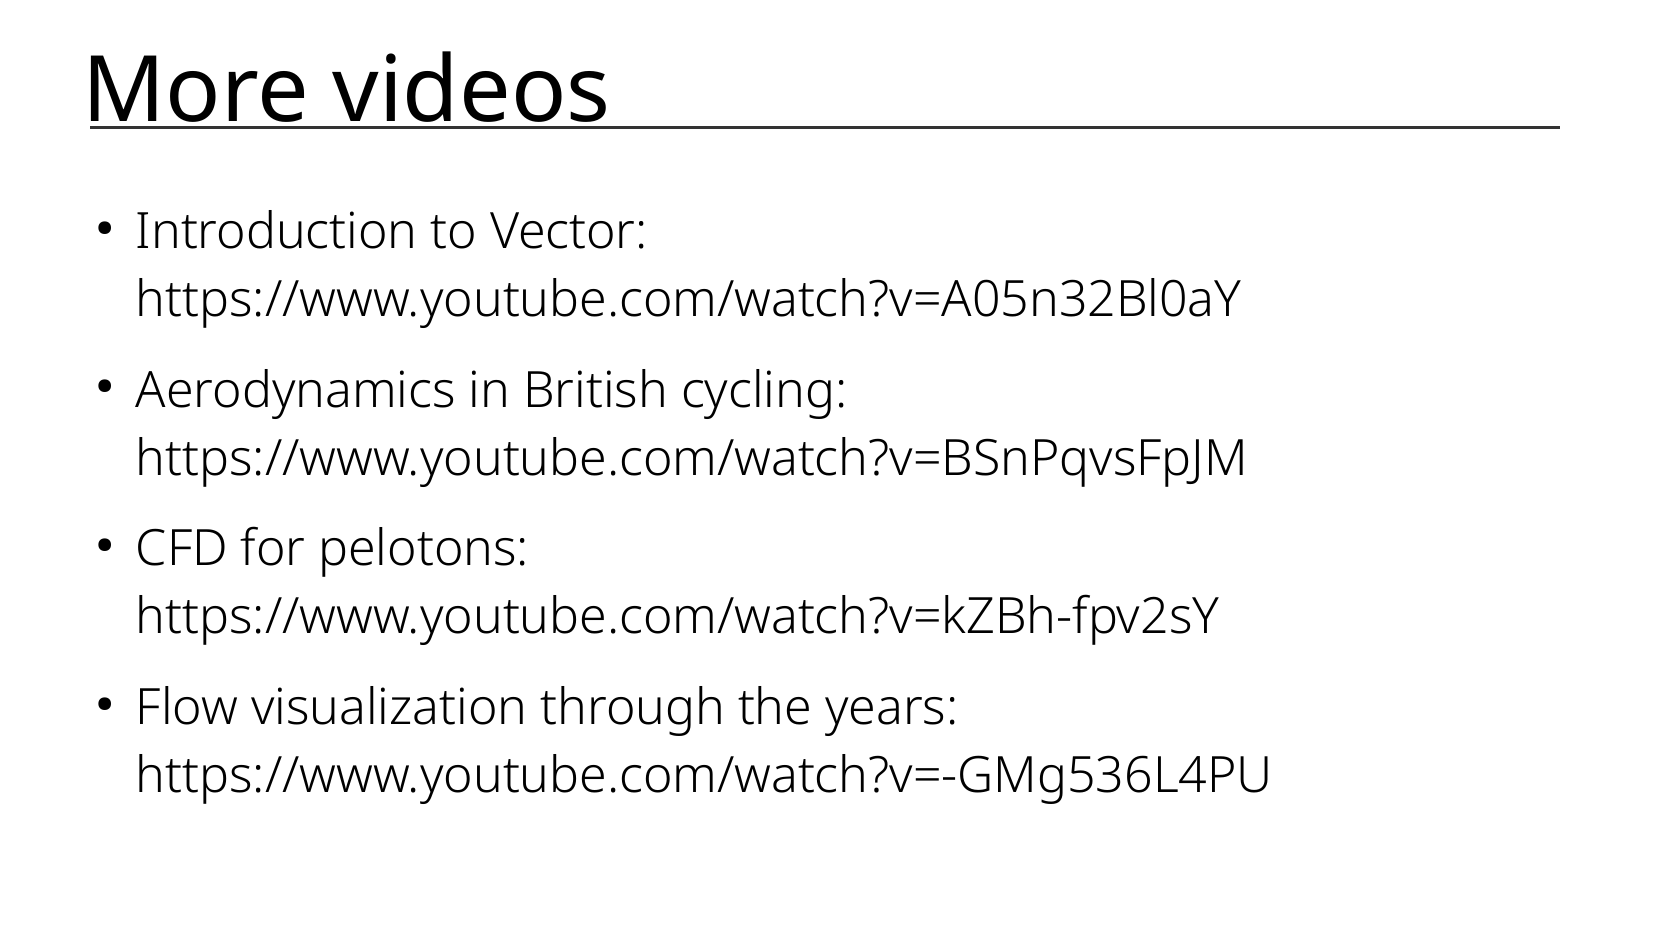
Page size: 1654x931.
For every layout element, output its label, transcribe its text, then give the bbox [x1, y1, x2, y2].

title More videos [82, 32, 1571, 140]
list Introduction to Vector: https://www.youtube.com/watch?v=A05n32Bl0aY Aerodynamics in British cycling: https://www.youtube.com/watch?v=BSnPqvsFpJM CFD for pelotons: https://www.youtube.com/watch?v=kZBh-fpv2sY Flow visualization through the years: https://www.youtube.com/watch?v=-GMg536L4PU [82, 195, 1571, 811]
